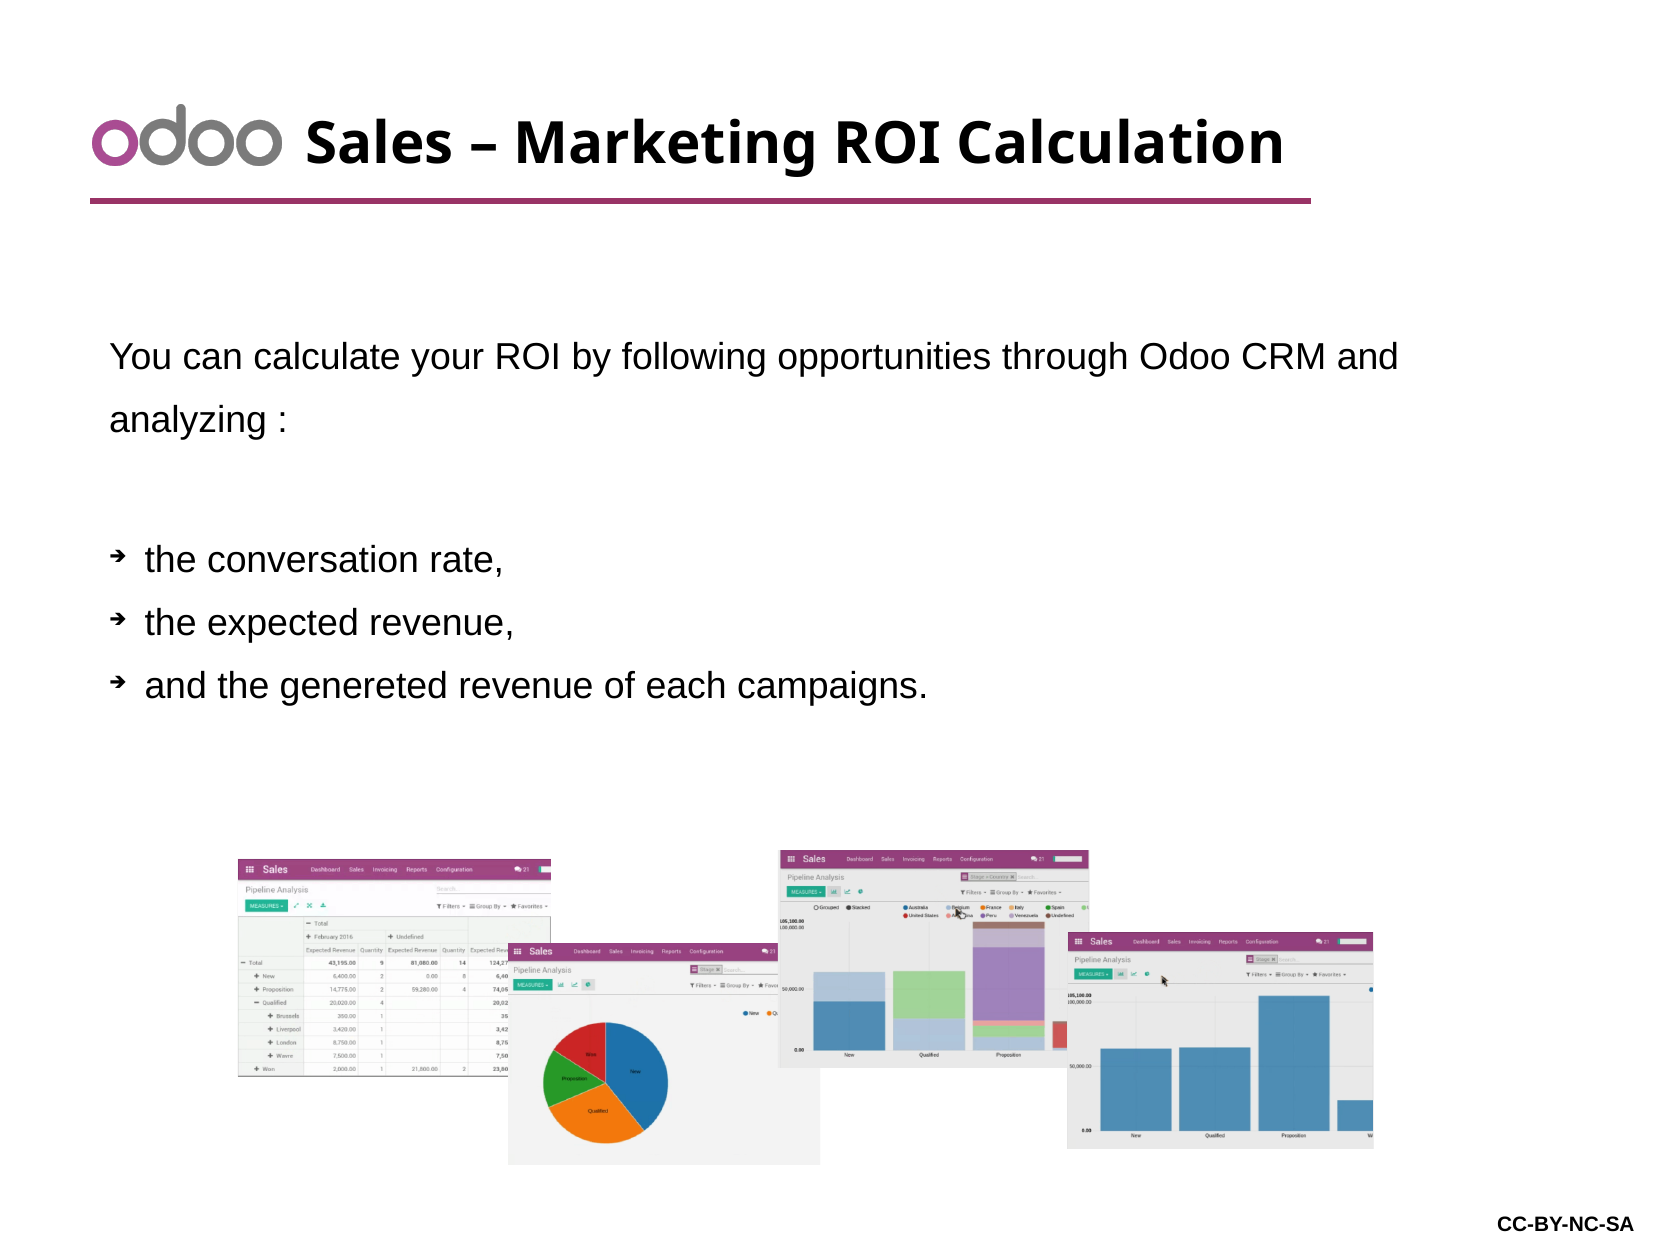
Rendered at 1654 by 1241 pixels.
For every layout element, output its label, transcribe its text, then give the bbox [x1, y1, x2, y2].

picture [236, 850, 1374, 1165]
title Sales – Marketing ROI Calculation [305, 37, 1568, 245]
text_box You can calculate your ROI by following opportunities through Odoo CRM and analyzing : the conversation rate, the expected revenue, and the genereted revenue of each campaigns. [94, 307, 1548, 835]
text_box CC-BY-NC-SA [1482, 1204, 1654, 1241]
picture [92, 104, 282, 166]
